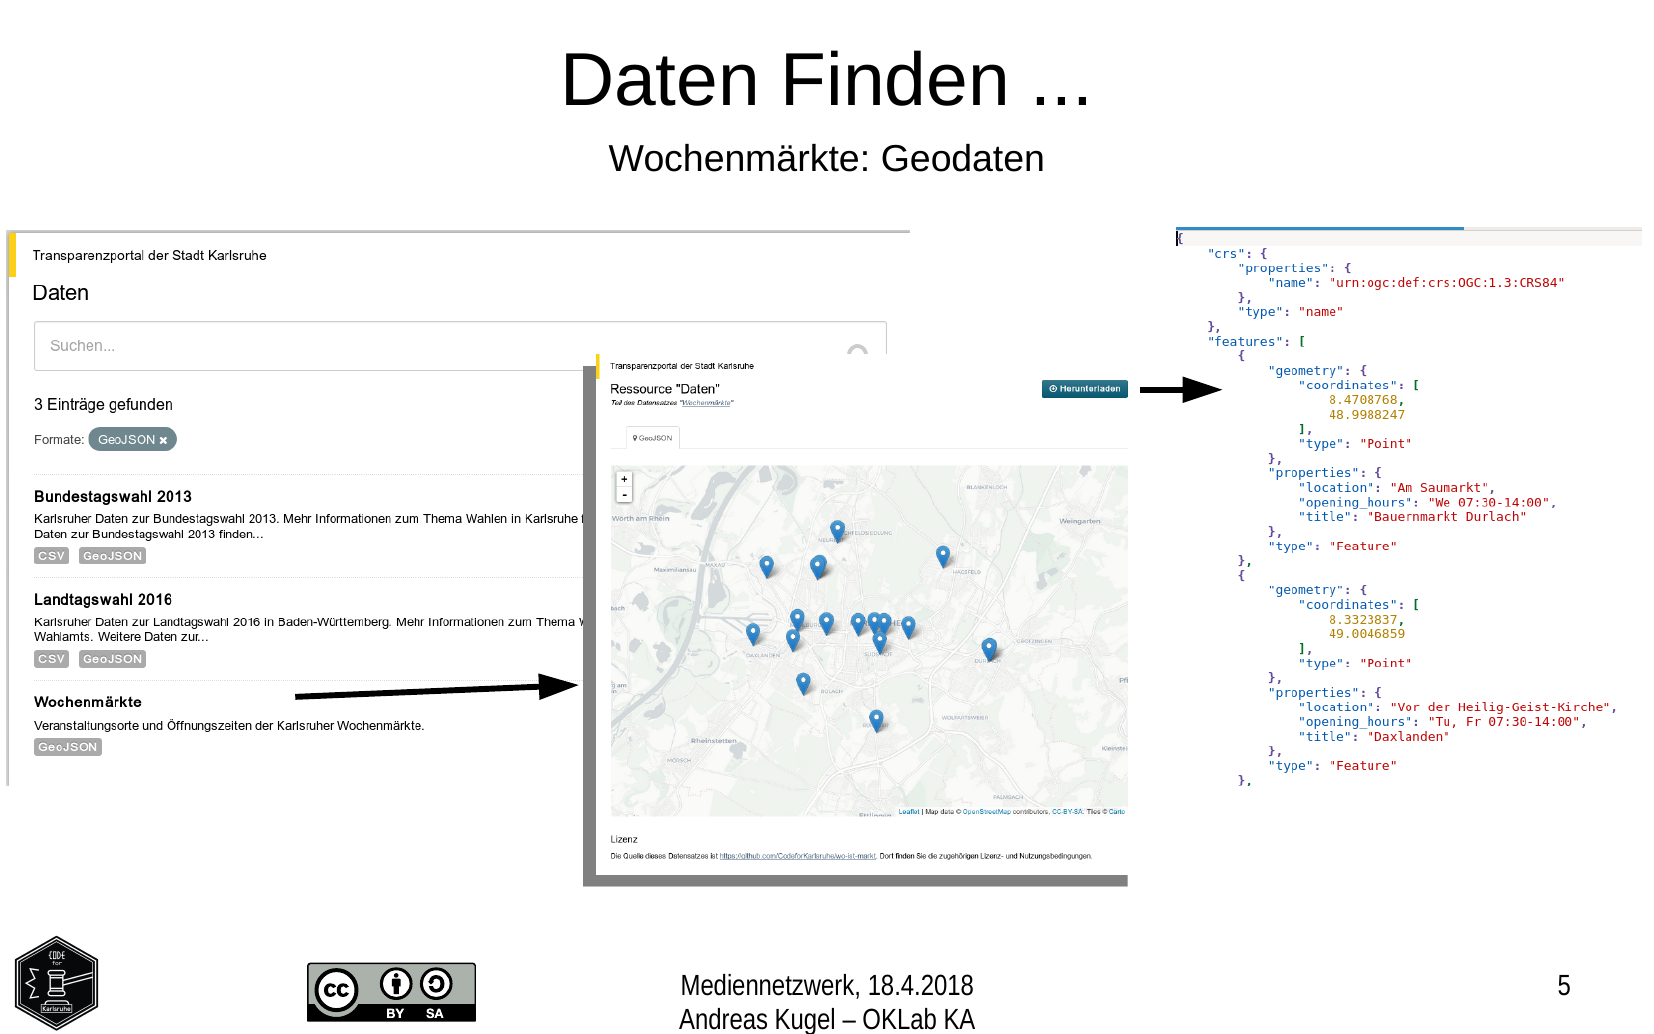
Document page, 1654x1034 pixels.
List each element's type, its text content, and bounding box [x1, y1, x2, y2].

title Daten Finden ... [82, 17, 1571, 142]
picture [1176, 227, 1642, 786]
picture [6, 230, 1140, 875]
picture [6, 933, 107, 1033]
text_box Wochenmärkte: Geodaten [437, 129, 1217, 181]
